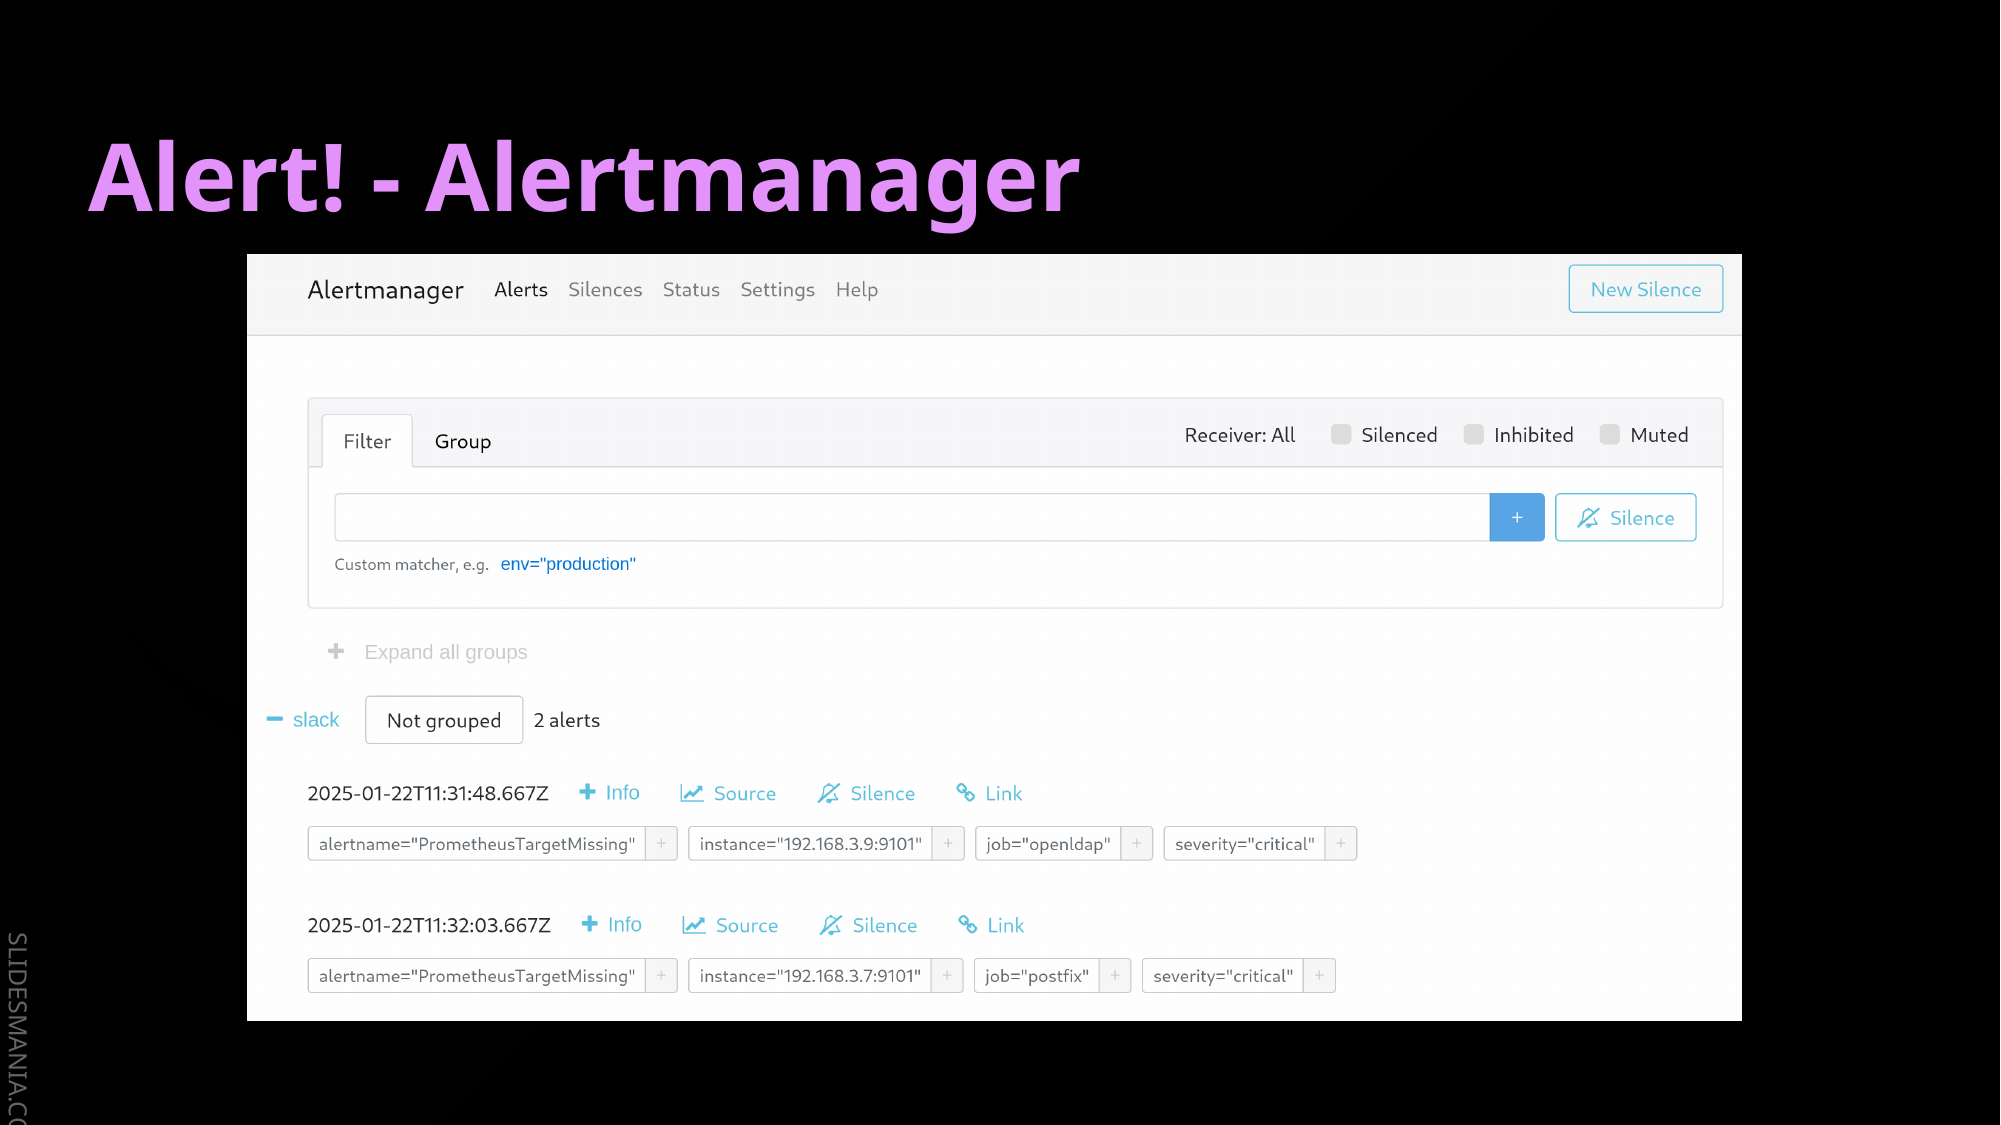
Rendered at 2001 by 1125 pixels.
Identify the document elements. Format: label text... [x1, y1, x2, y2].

picture [247, 254, 1742, 1021]
title Alert! - Alertmanager [68, 97, 1932, 223]
